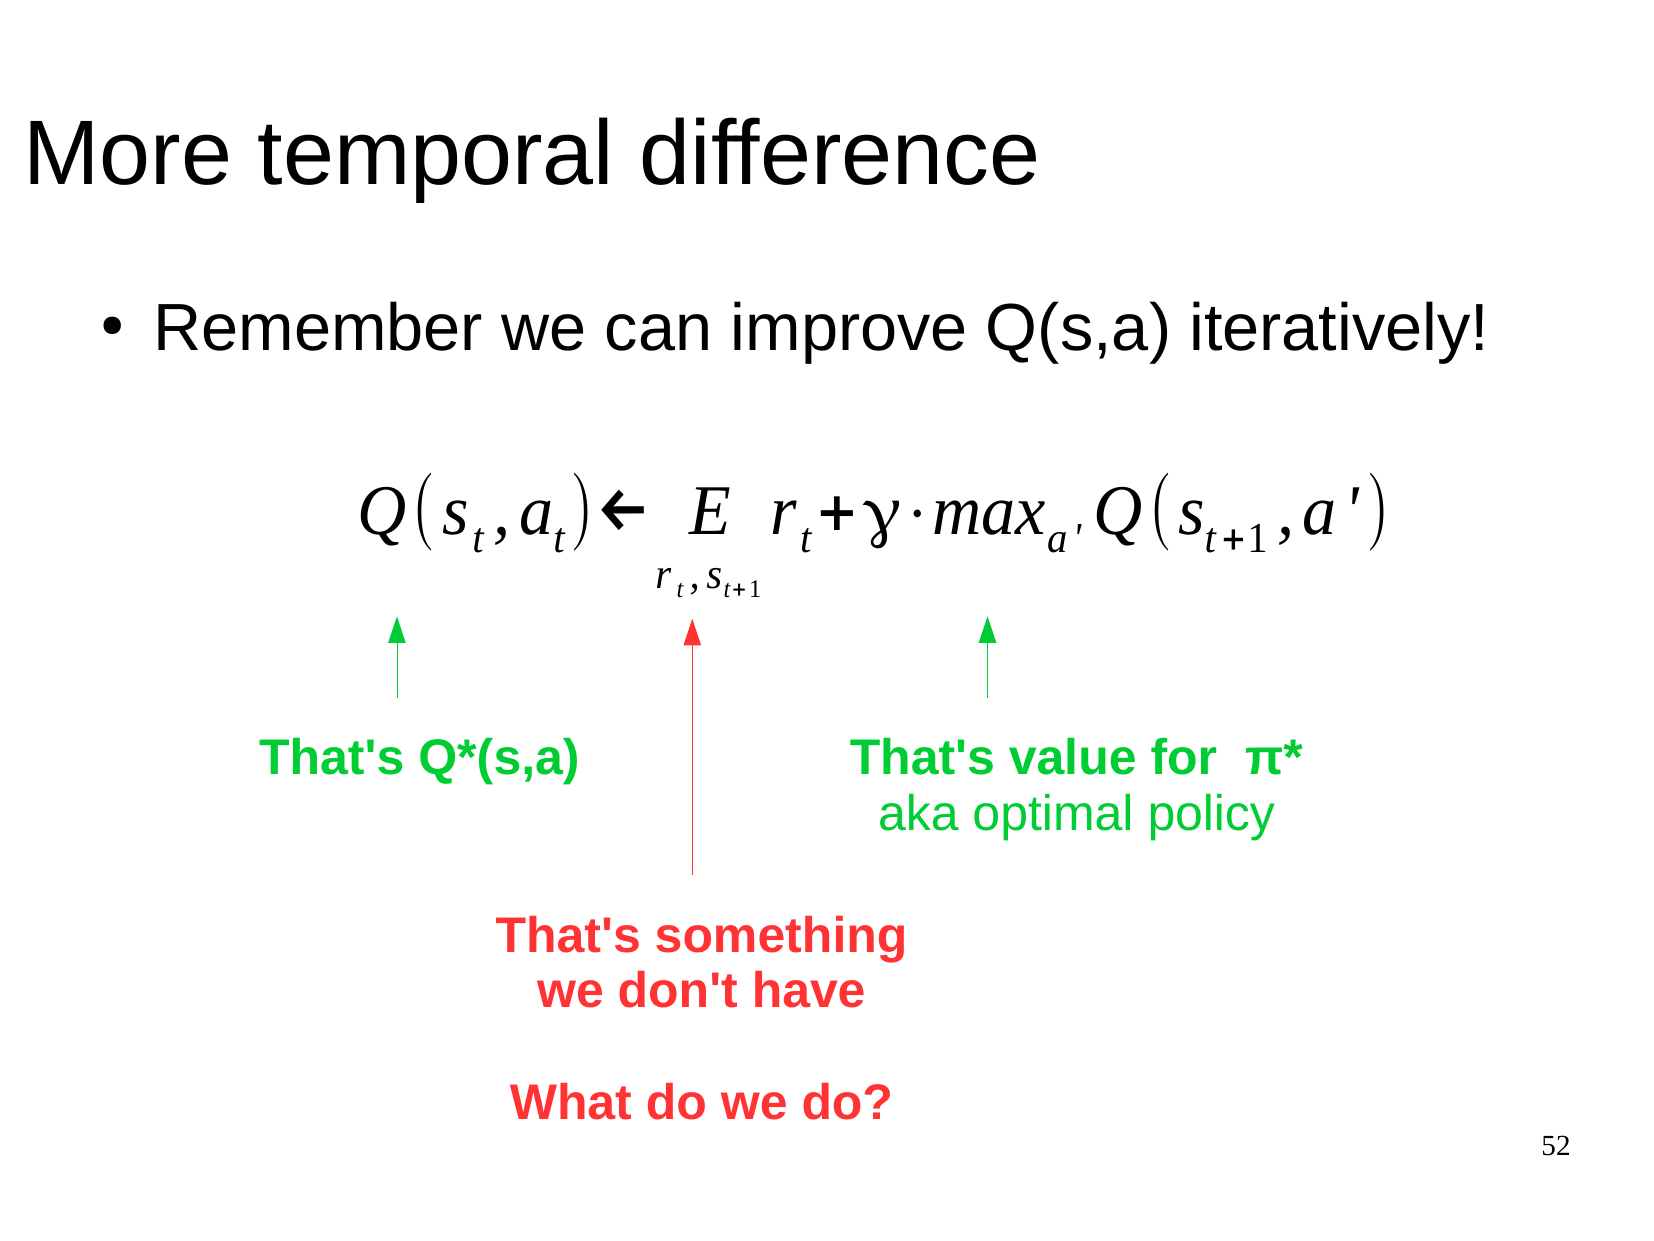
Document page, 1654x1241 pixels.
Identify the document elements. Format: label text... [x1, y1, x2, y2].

text_box That's value for π* aka optimal policy [835, 722, 1319, 850]
list Remember we can improve Q(s,a) iteratively! [82, 290, 1571, 1010]
text_box That's something we don't have What do we do? [480, 899, 923, 1140]
chart [340, 468, 1407, 605]
text_box That's Q*(s,a) [244, 722, 595, 794]
title More temporal difference [23, 49, 1512, 257]
